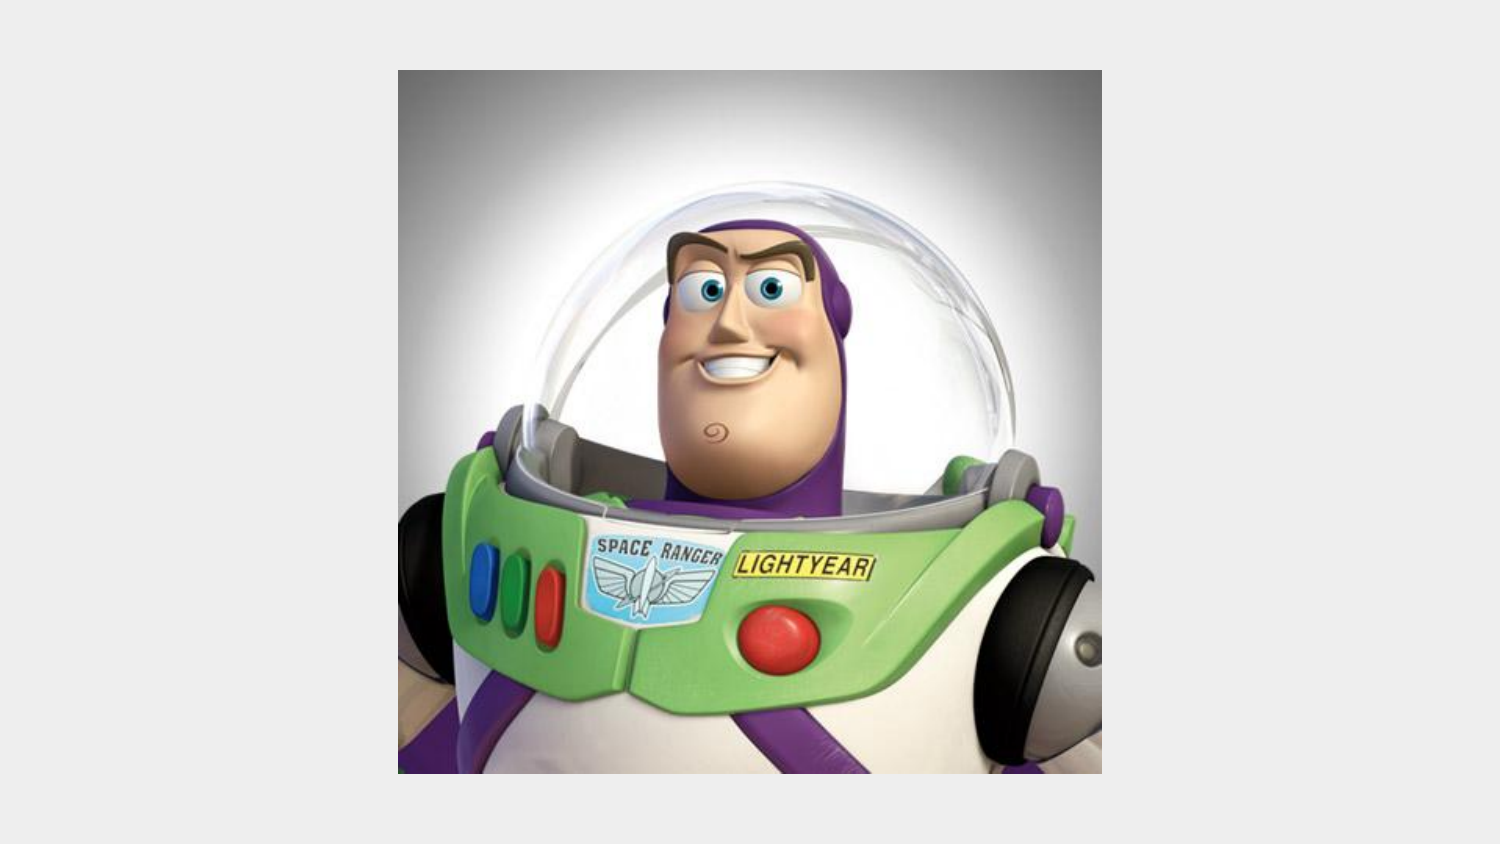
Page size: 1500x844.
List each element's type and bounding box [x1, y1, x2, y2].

picture [398, 70, 1102, 774]
